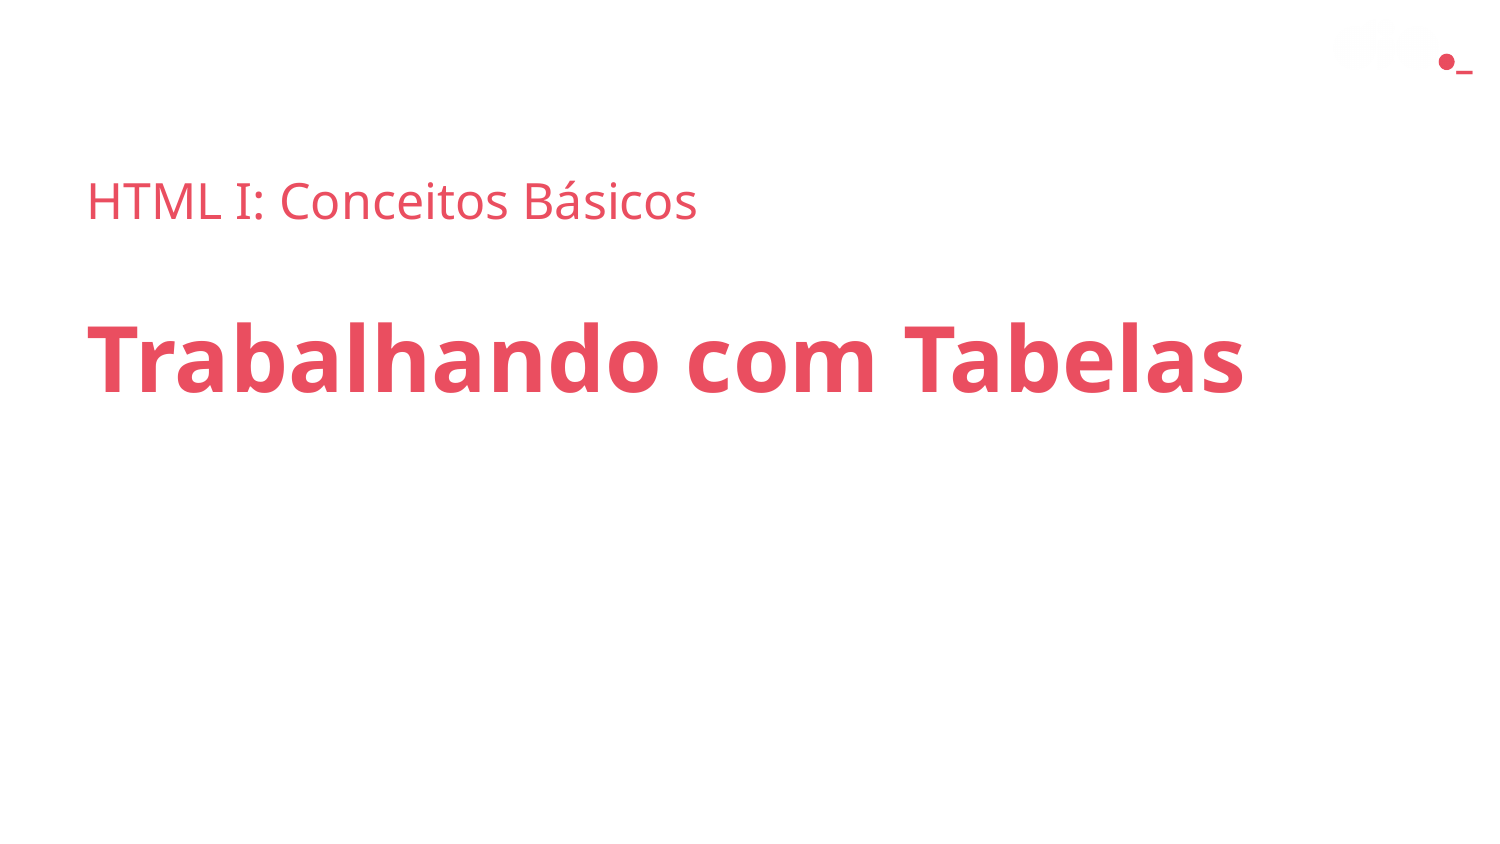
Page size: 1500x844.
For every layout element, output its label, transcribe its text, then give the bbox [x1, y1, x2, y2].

text_box Trabalhando com Tabelas [71, 269, 1342, 550]
picture [1333, 19, 1473, 75]
text_box HTML I: Conceitos Básicos [71, 145, 1383, 225]
